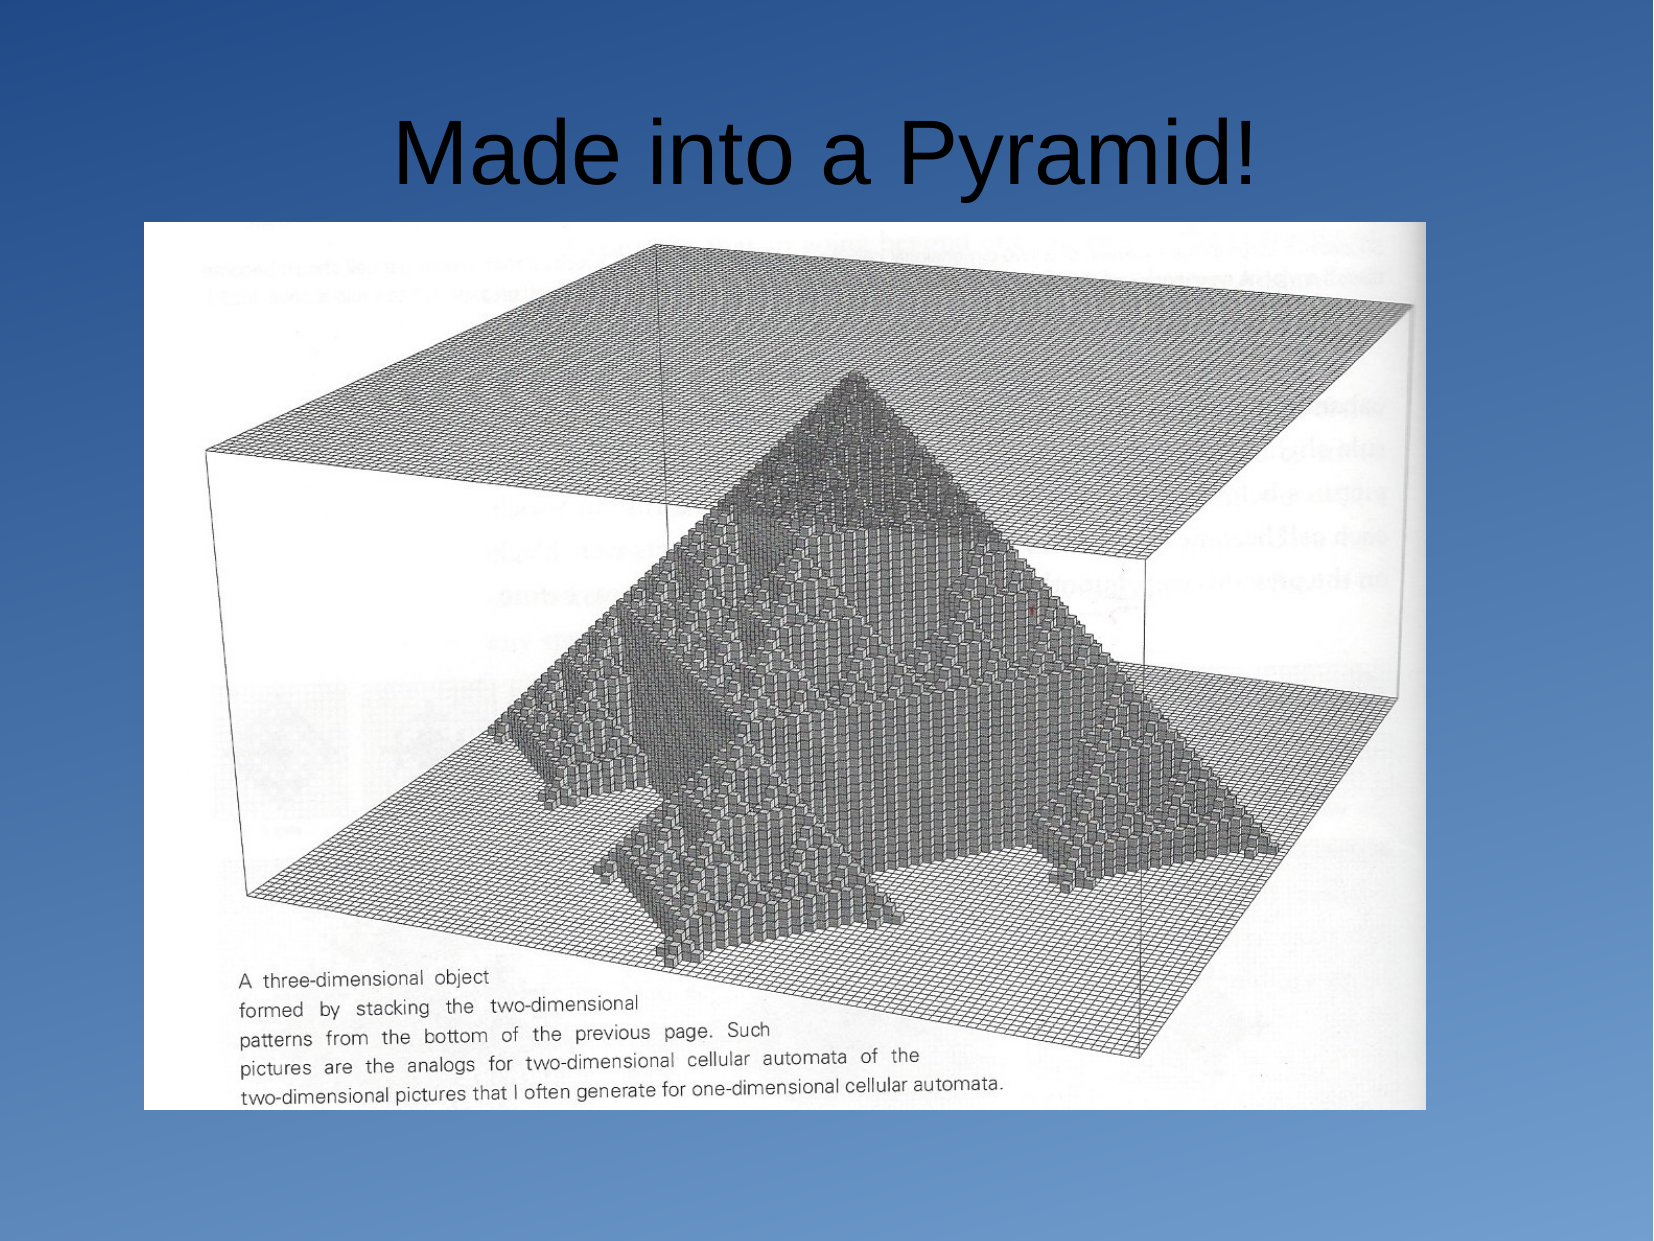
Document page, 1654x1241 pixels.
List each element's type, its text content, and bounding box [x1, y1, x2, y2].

picture [144, 222, 1426, 1111]
title Made into a Pyramid! [82, 49, 1571, 257]
